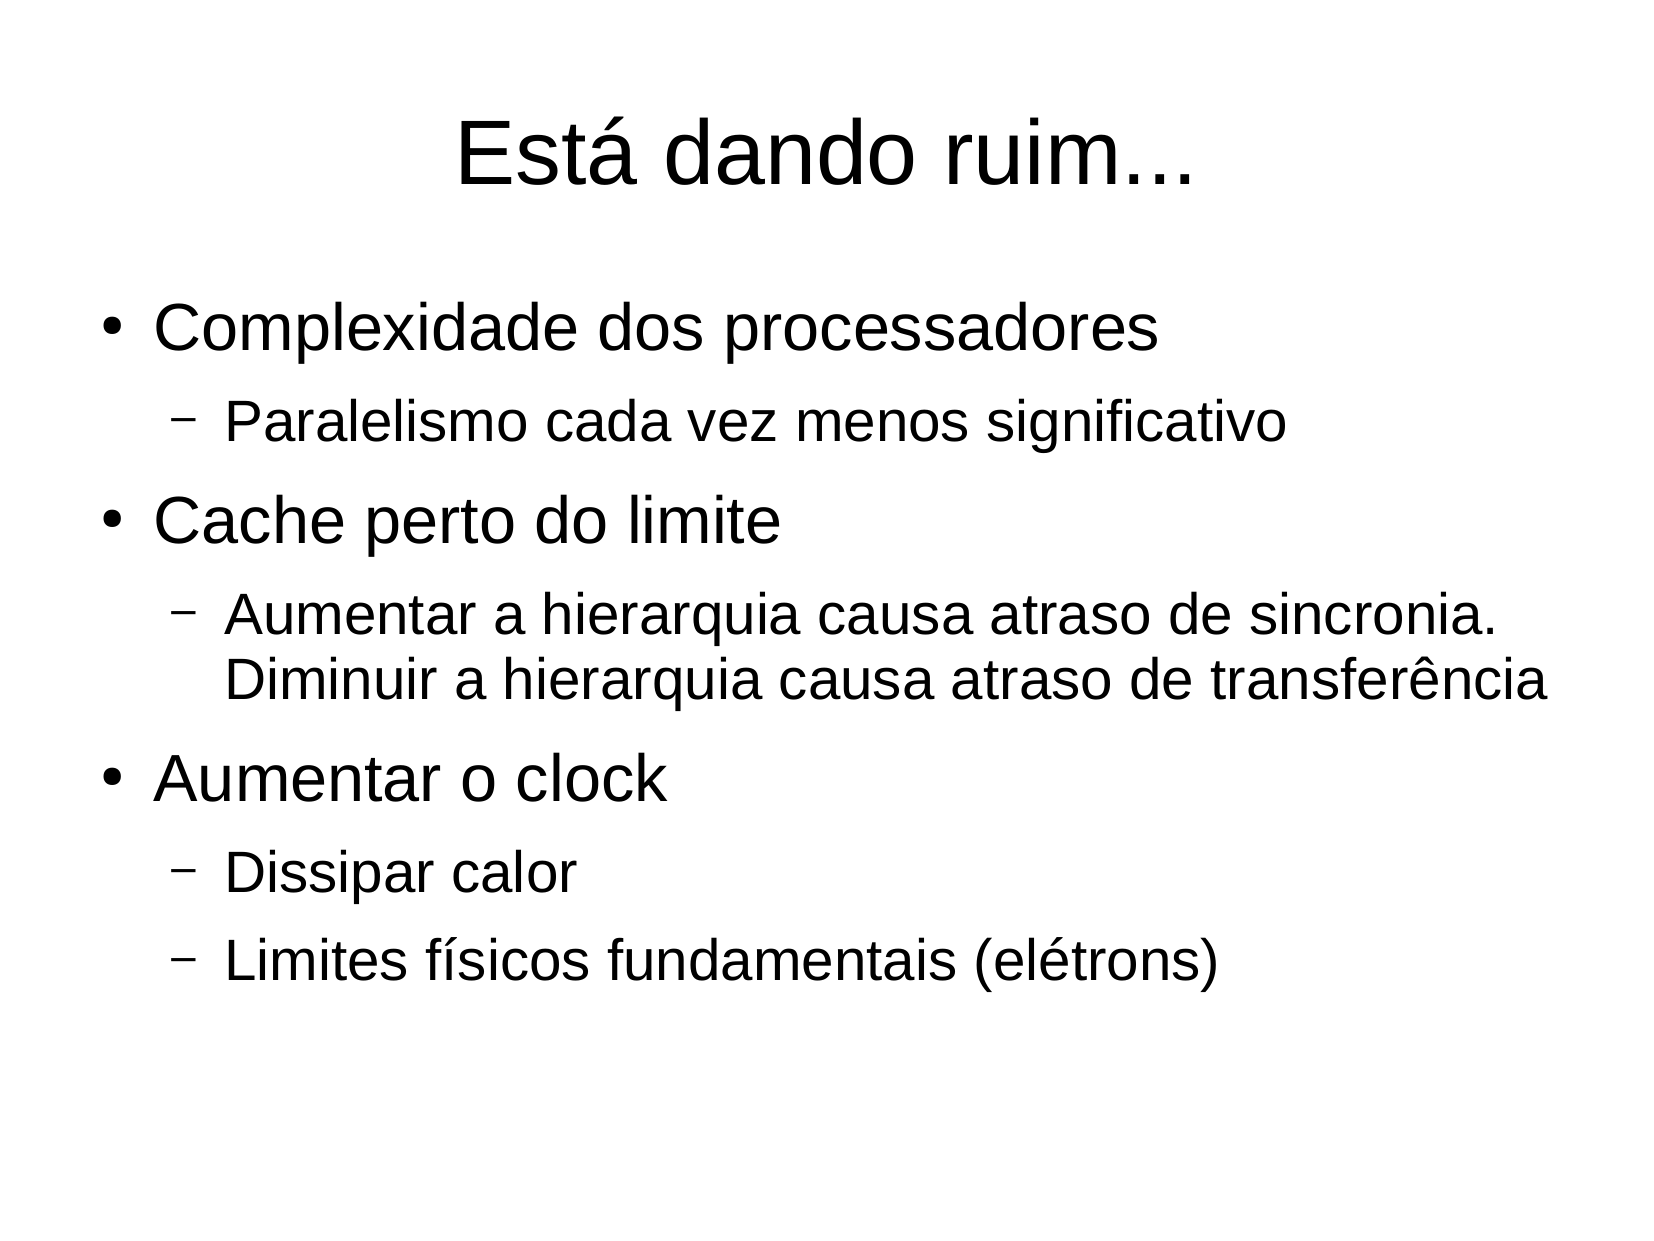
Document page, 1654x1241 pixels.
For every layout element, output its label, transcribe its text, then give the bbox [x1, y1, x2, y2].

title Está dando ruim... [82, 49, 1571, 257]
list Complexidade dos processadores Paralelismo cada vez menos significativo Cache perto do limite Aumentar a hierarquia causa atraso de sincronia. Diminuir a hierarquia causa atraso de transferência Aumentar o clock Dissipar calor Limites físicos fundamentais (elétrons) [82, 290, 1571, 1010]
